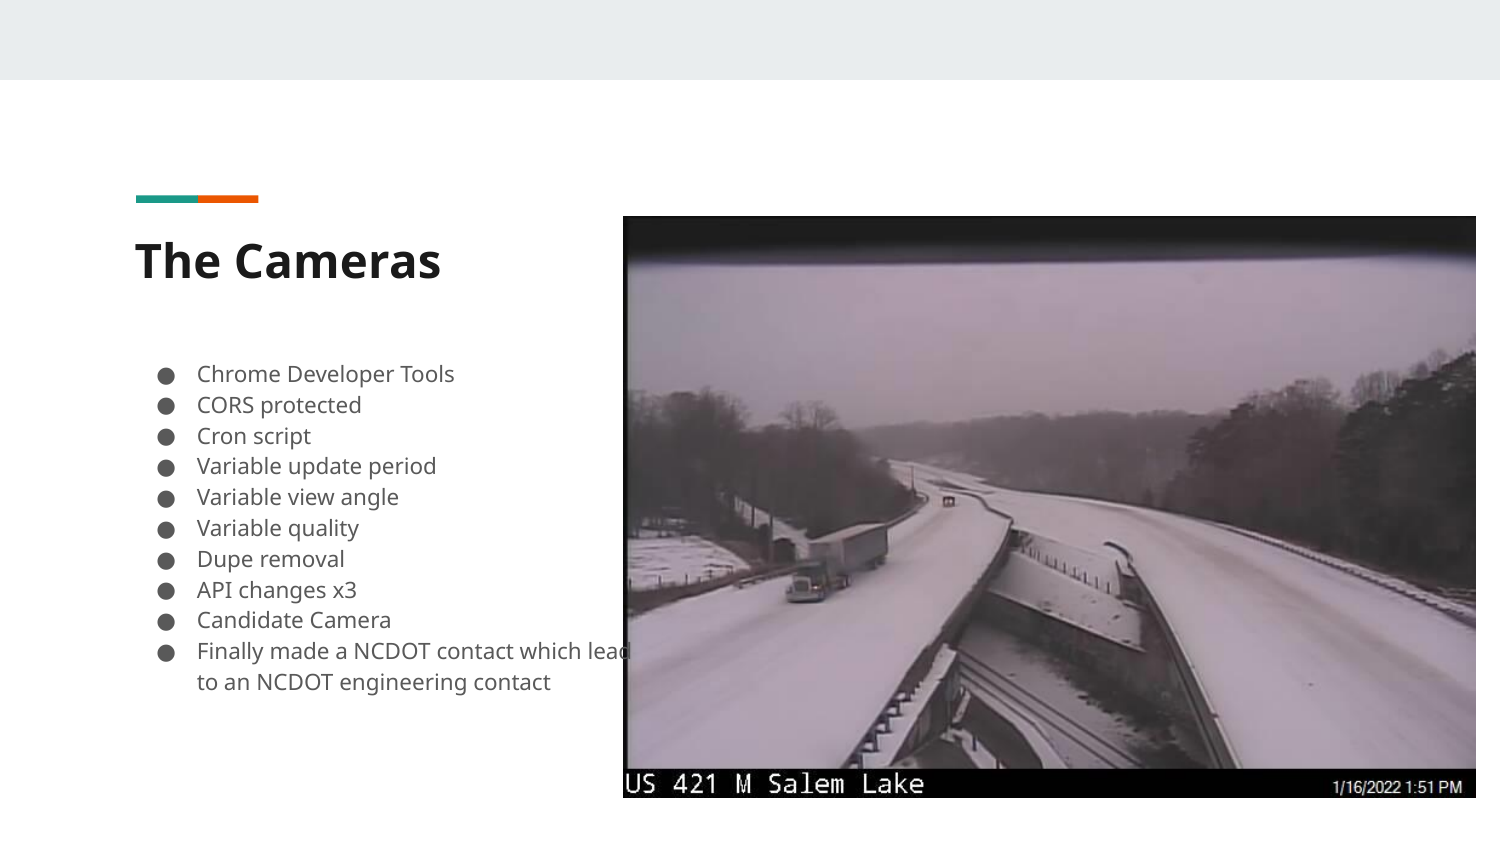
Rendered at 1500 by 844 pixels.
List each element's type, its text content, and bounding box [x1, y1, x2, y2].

list Chrome Developer Tools CORS protected Cron script Variable update period Variable view angle Variable quality Dupe removal API changes x3 Candidate Camera Finally made a NCDOT contact which lead to an NCDOT engineering contact [119, 341, 648, 712]
title The Cameras [119, 216, 623, 305]
picture [623, 216, 1476, 798]
